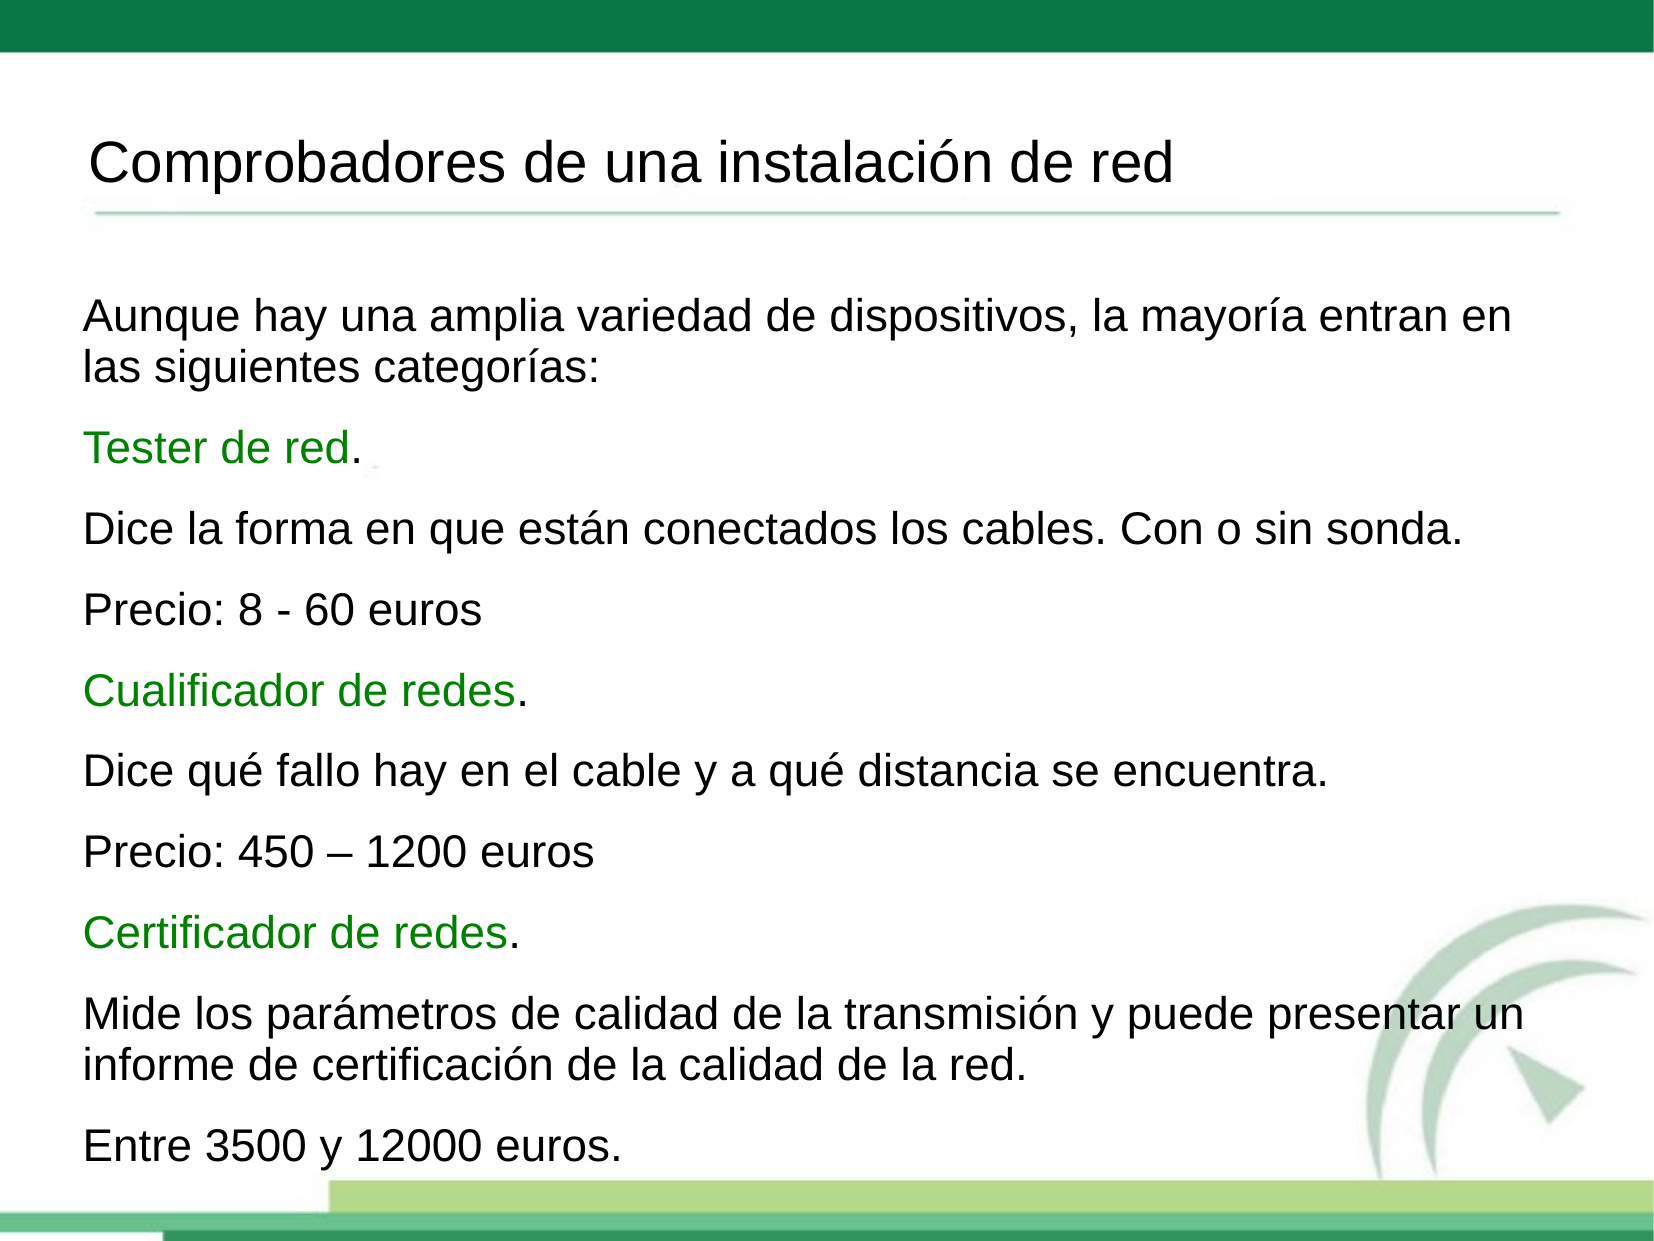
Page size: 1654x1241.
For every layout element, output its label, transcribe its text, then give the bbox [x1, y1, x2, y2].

title Comprobadores de una instalación de red [88, 66, 1577, 259]
list Aunque hay una amplia variedad de dispositivos, la mayoría entran en las siguientes categorías: Tester de red. Dice la forma en que están conectados los cables. Con o sin sonda. Precio: 8 - 60 euros Cualificador de redes. Dice qué fallo hay en el cable y a qué distancia se encuentra. Precio: 450 – 1200 euros Certificador de redes. Mide los parámetros de calidad de la transmisión y puede presentar un informe de certificación de la calidad de la red. Entre 3500 y 12000 euros. [82, 290, 1571, 1172]
picture [0, 0, 1654, 1241]
